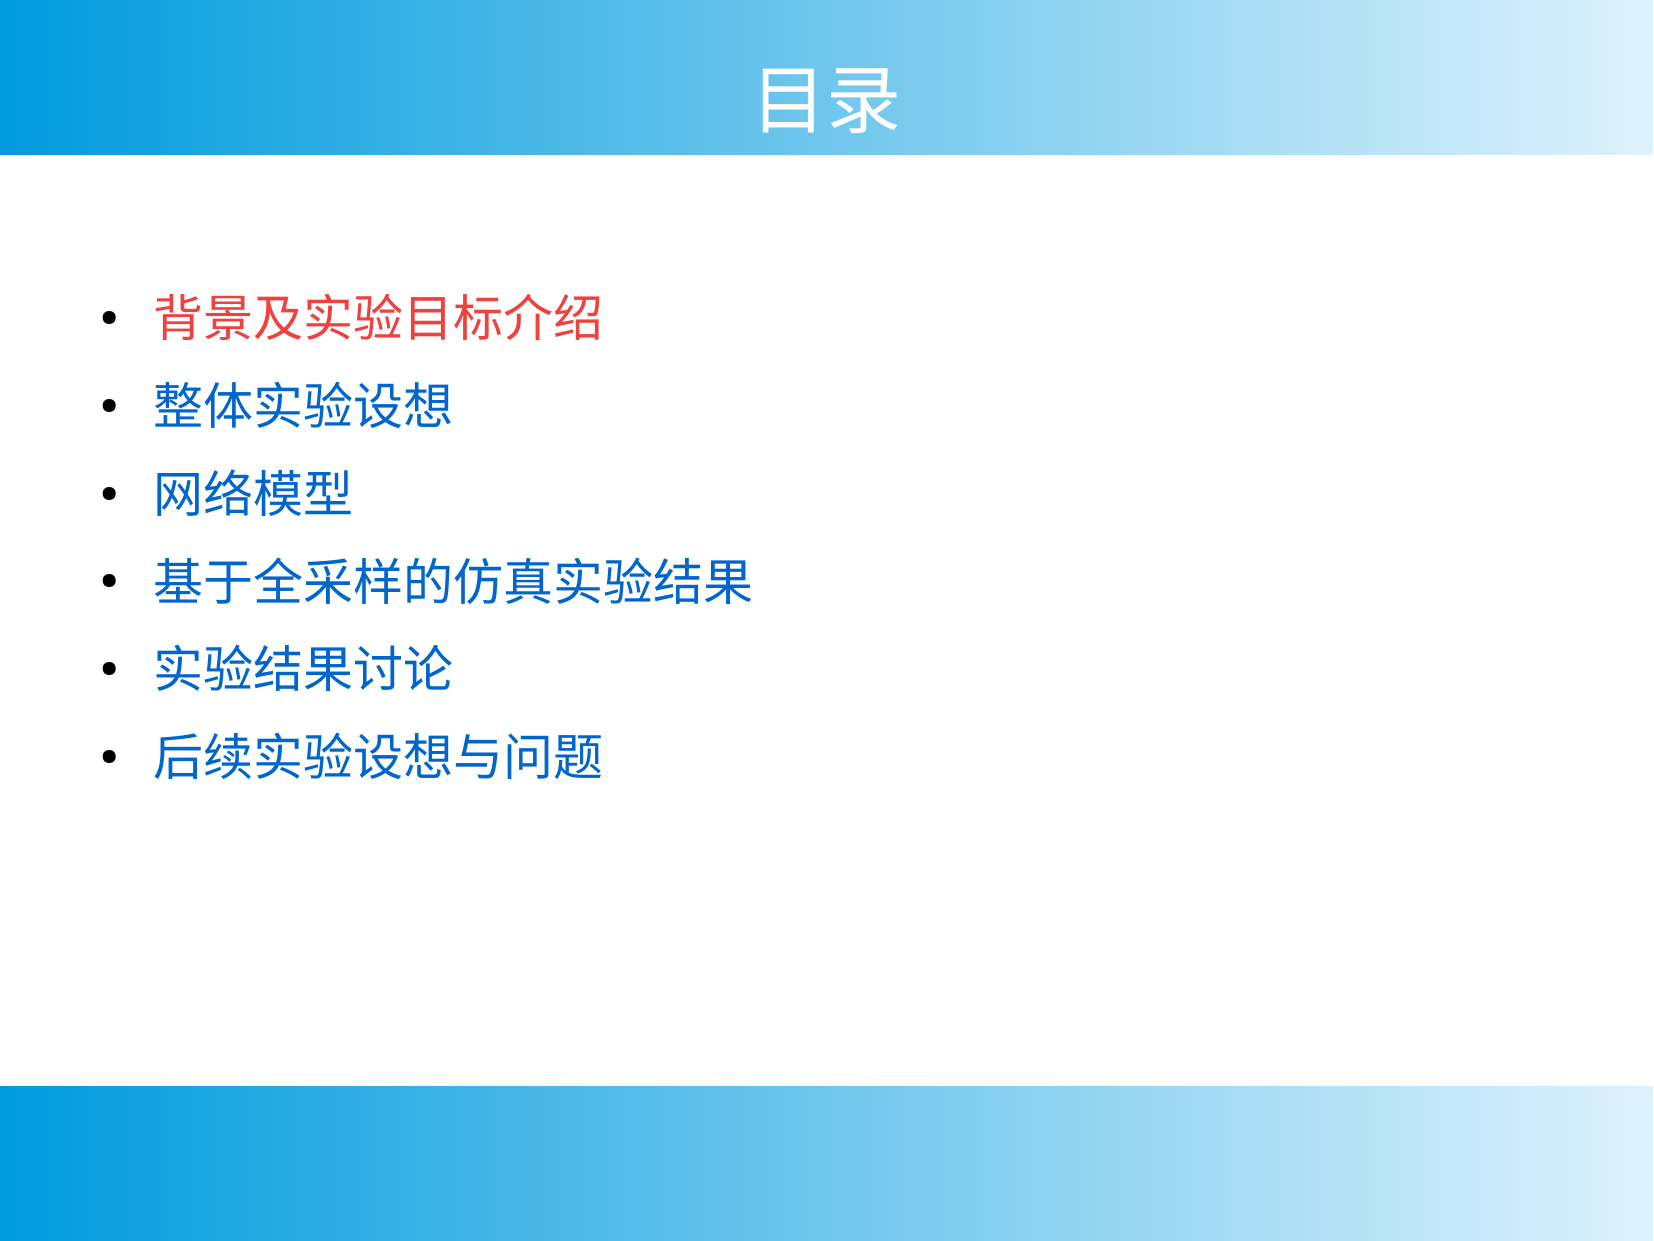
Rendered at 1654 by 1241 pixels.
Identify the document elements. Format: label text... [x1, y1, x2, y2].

list 背景及实验目标介绍 整体实验设想 网络模型 基于全采样的仿真实验结果 实验结果讨论 后续实验设想与问题 [82, 290, 1571, 1010]
title 目录 [82, 49, 1571, 155]
